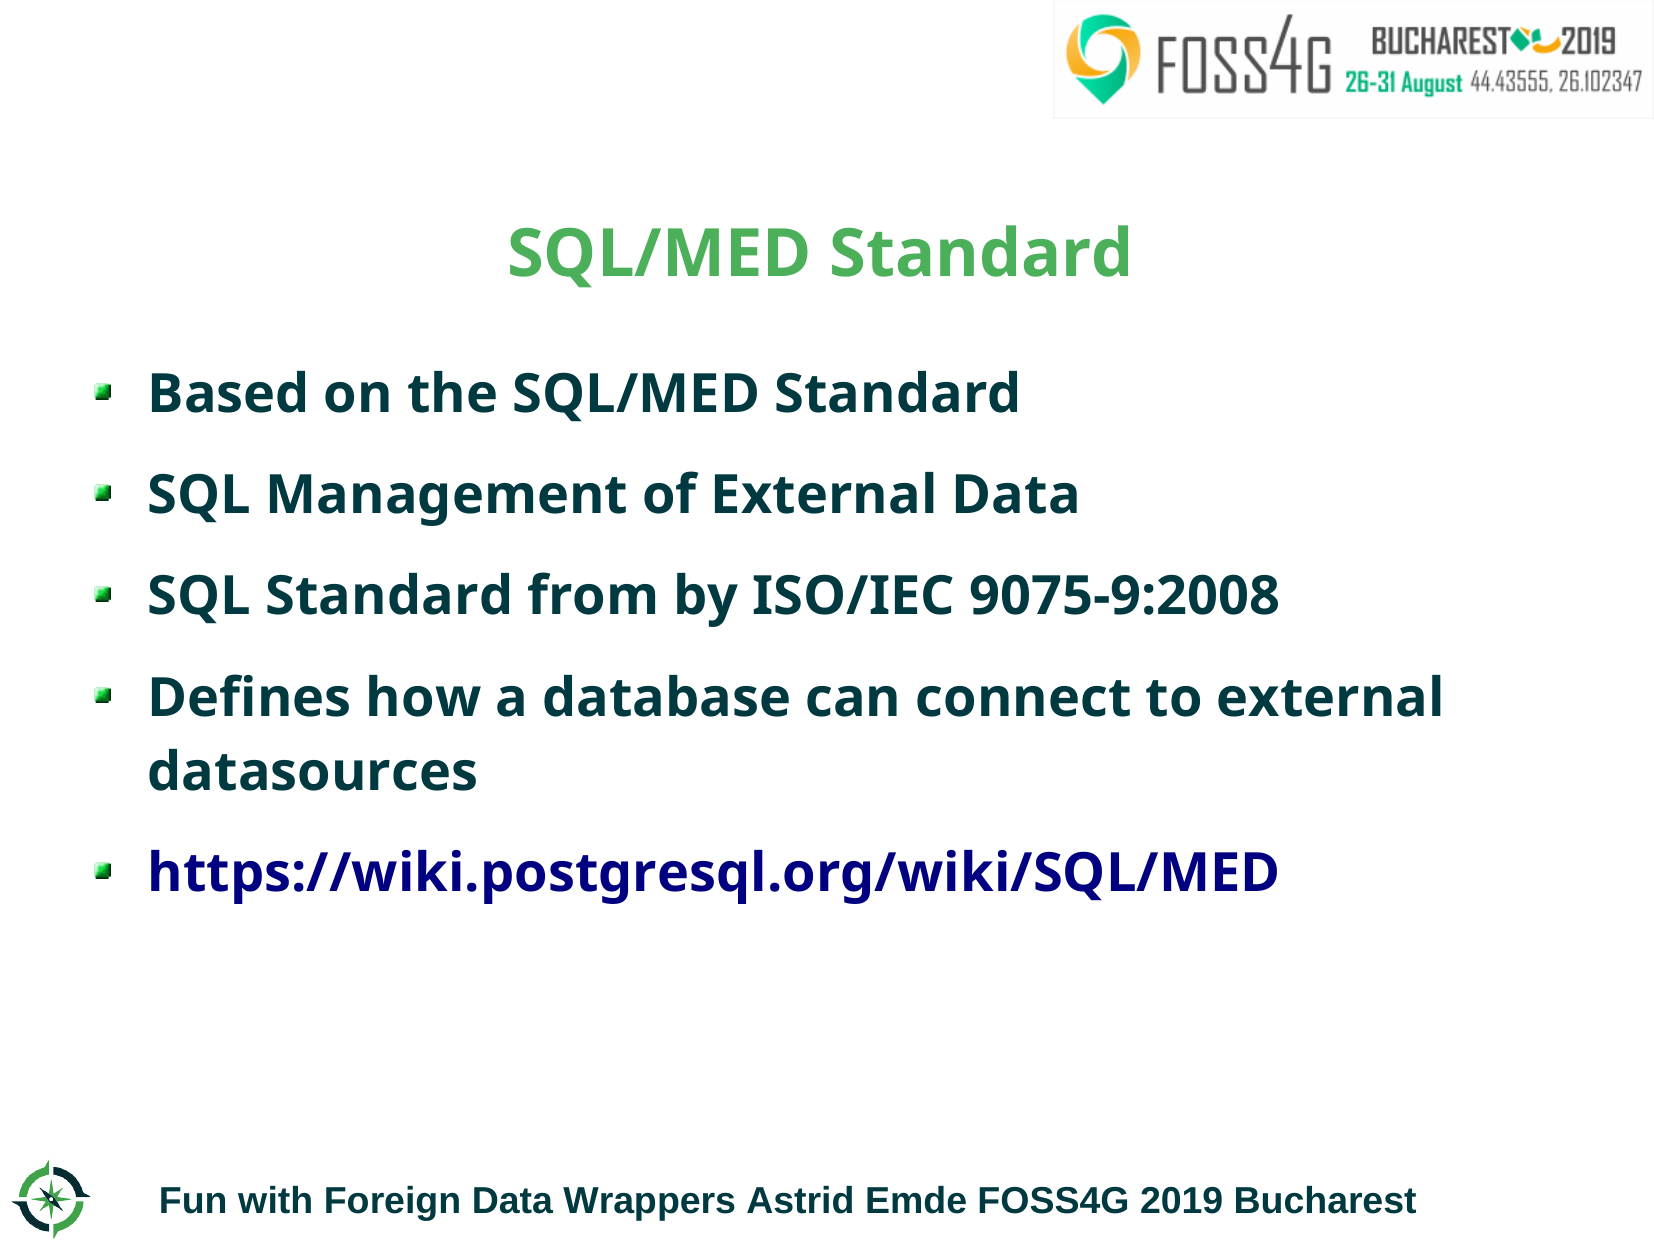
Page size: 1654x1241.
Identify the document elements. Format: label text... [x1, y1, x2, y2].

list Based on the SQL/MED Standard SQL Management of External Data SQL Standard from by ISO/IEC 9075-9:2008 Defines how a database can connect to external datasources https://wiki.postgresql.org/wiki/SQL/MED [76, 354, 1599, 1173]
picture [10, 1158, 92, 1240]
picture [1053, 0, 1654, 119]
title SQL/MED Standard [76, 173, 1565, 329]
